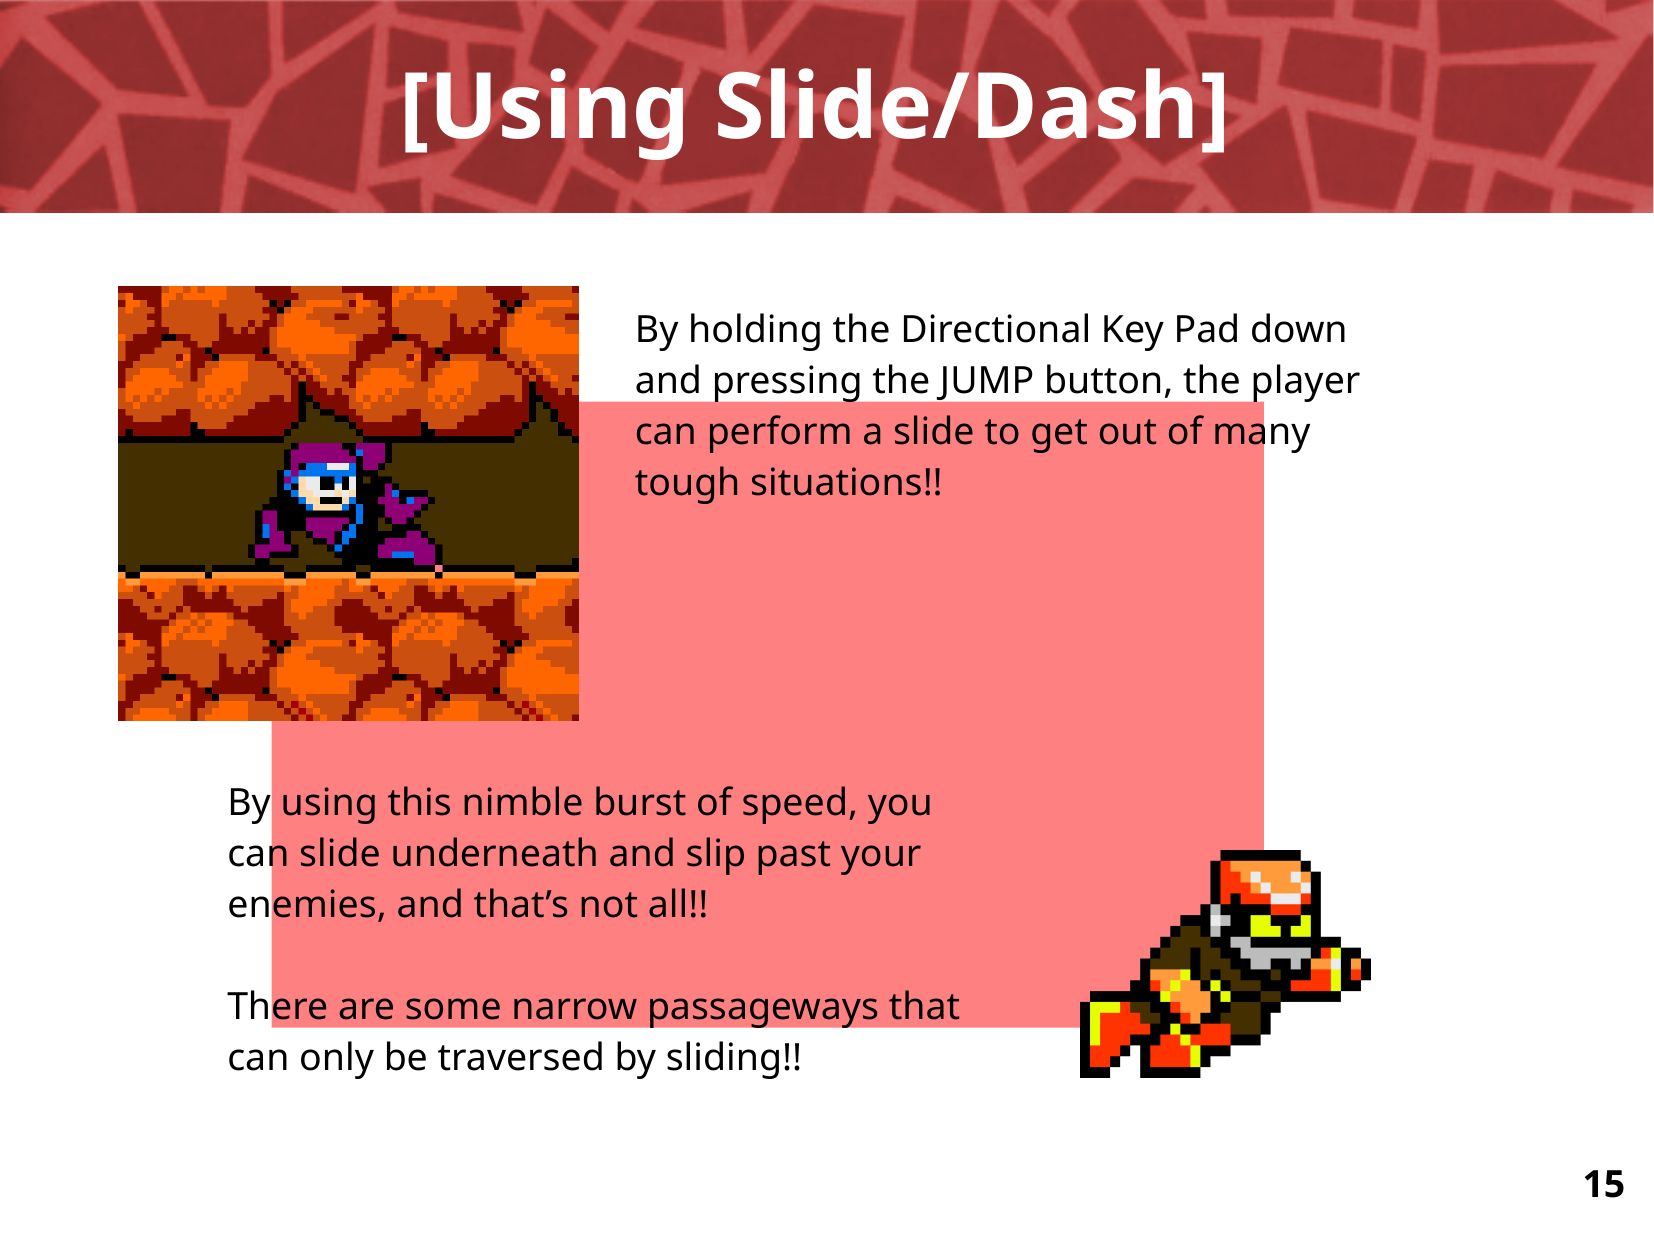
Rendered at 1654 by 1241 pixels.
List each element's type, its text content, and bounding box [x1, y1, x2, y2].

title [Using Slide/Dash] [70, 0, 1559, 208]
text_box By holding the Directional Key Pad down and pressing the JUMP button, the player can perform a slide to get out of many tough situations!! [620, 295, 1412, 507]
picture [118, 286, 579, 721]
picture [0, 0, 1654, 213]
text_box [271, 401, 1264, 1028]
text_box By using this nimble burst of speed, you can slide underneath and slip past your enemies, and that’s not all!! There are some narrow passageways that can only be traversed by sliding!! [212, 767, 1016, 1077]
picture [1080, 850, 1371, 1078]
